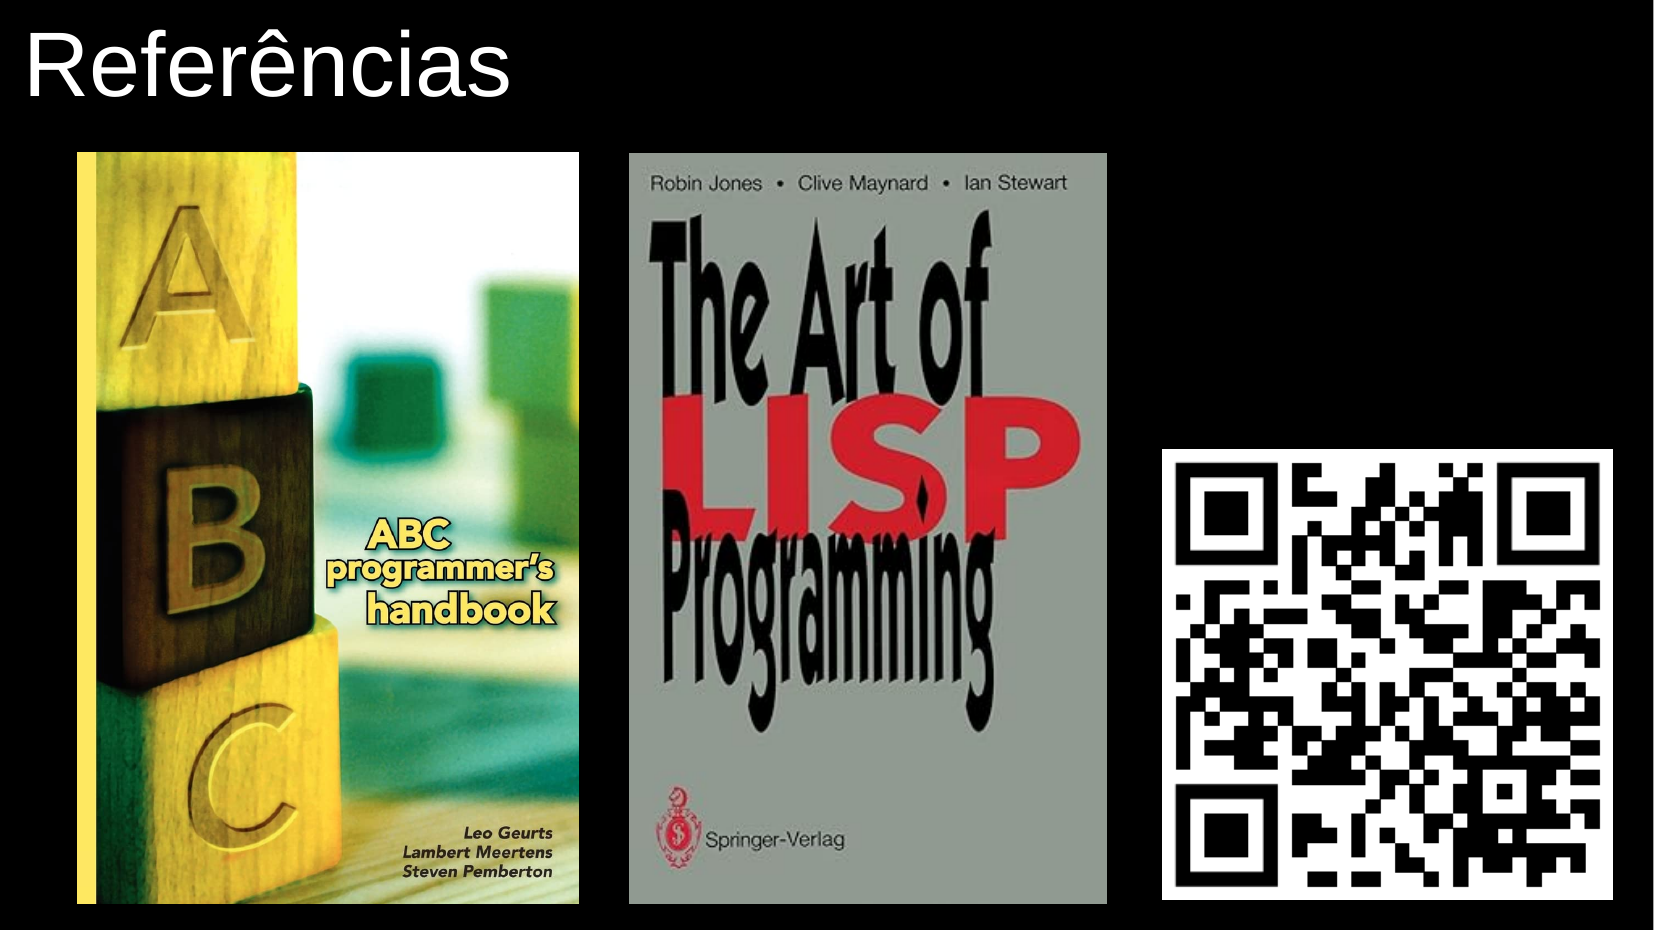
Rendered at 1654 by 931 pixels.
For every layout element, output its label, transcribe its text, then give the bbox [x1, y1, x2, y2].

title Referências [23, 11, 1589, 119]
picture [1162, 449, 1613, 901]
picture [77, 152, 579, 904]
picture [629, 153, 1107, 904]
